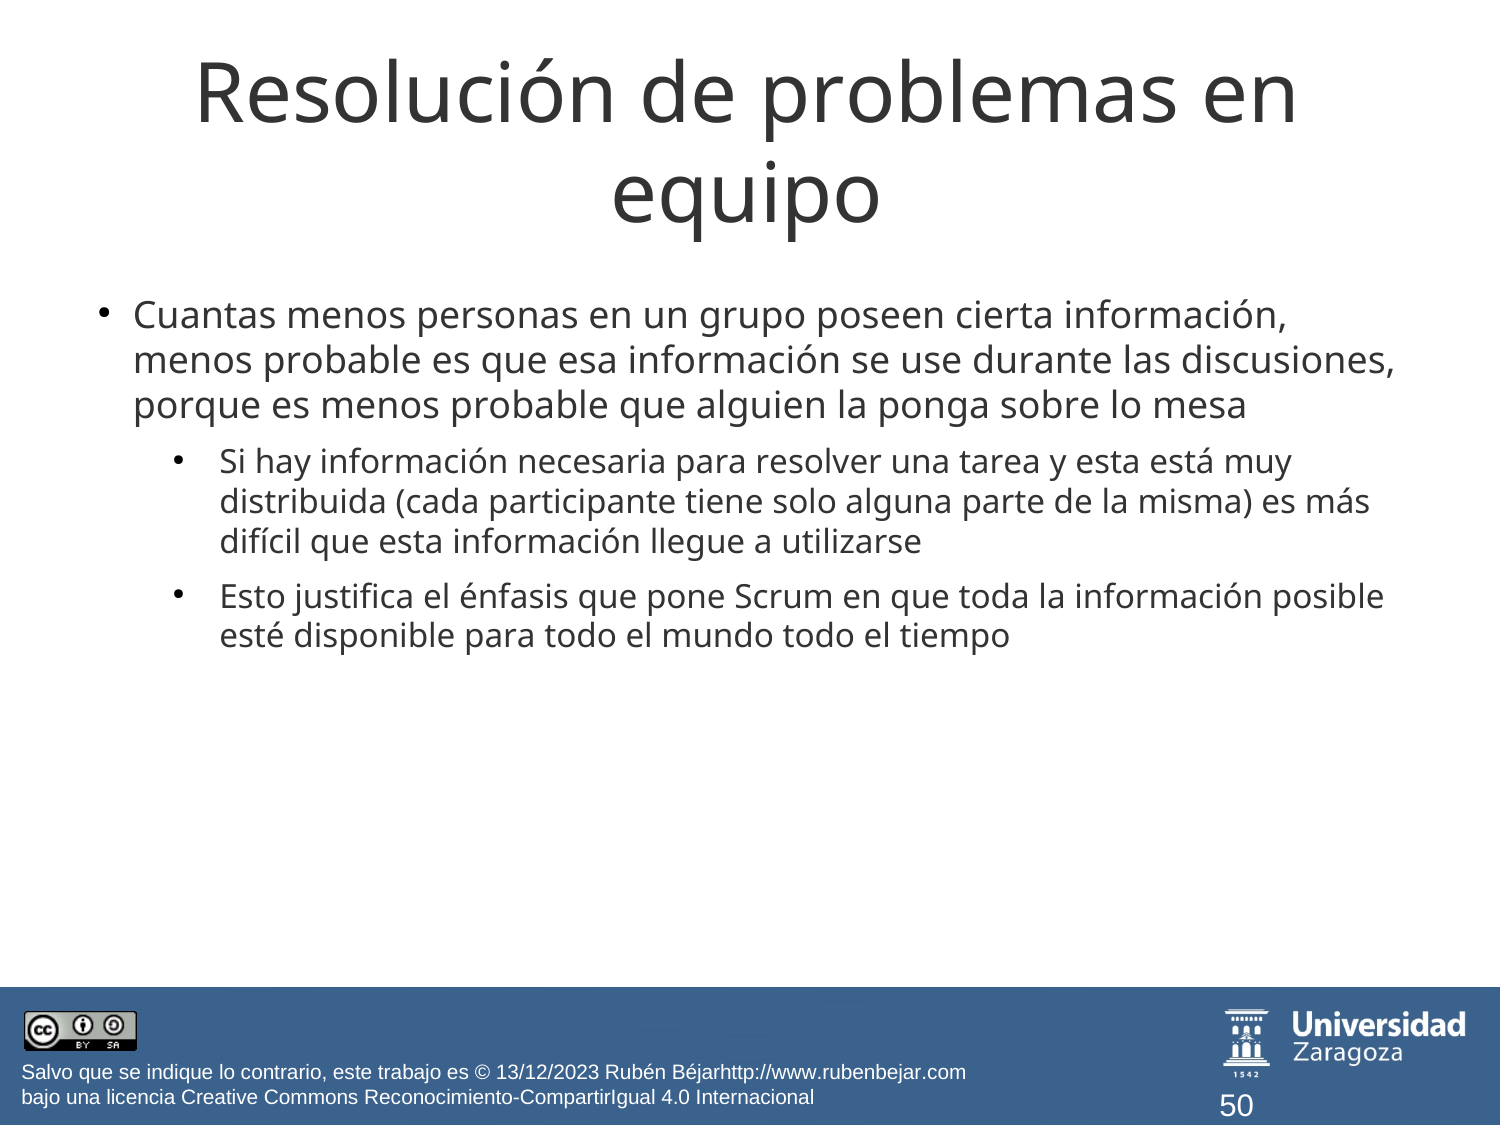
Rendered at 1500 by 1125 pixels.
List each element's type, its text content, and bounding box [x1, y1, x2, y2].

title Resolución de problemas en equipo [74, 20, 1420, 257]
picture [0, 987, 1500, 1125]
list Cuantas menos personas en un grupo poseen cierta información, menos probable es que esa información se use durante las discusiones, porque es menos probable que alguien la ponga sobre lo mesa Si hay información necesaria para resolver una tarea y esta está muy distribuida (cada participante tiene solo alguna parte de la misma) es más difícil que esta información llegue a utilizarse Esto justifica el énfasis que pone Scrum en que toda la información posible esté disponible para todo el mundo todo el tiempo [82, 283, 1418, 957]
